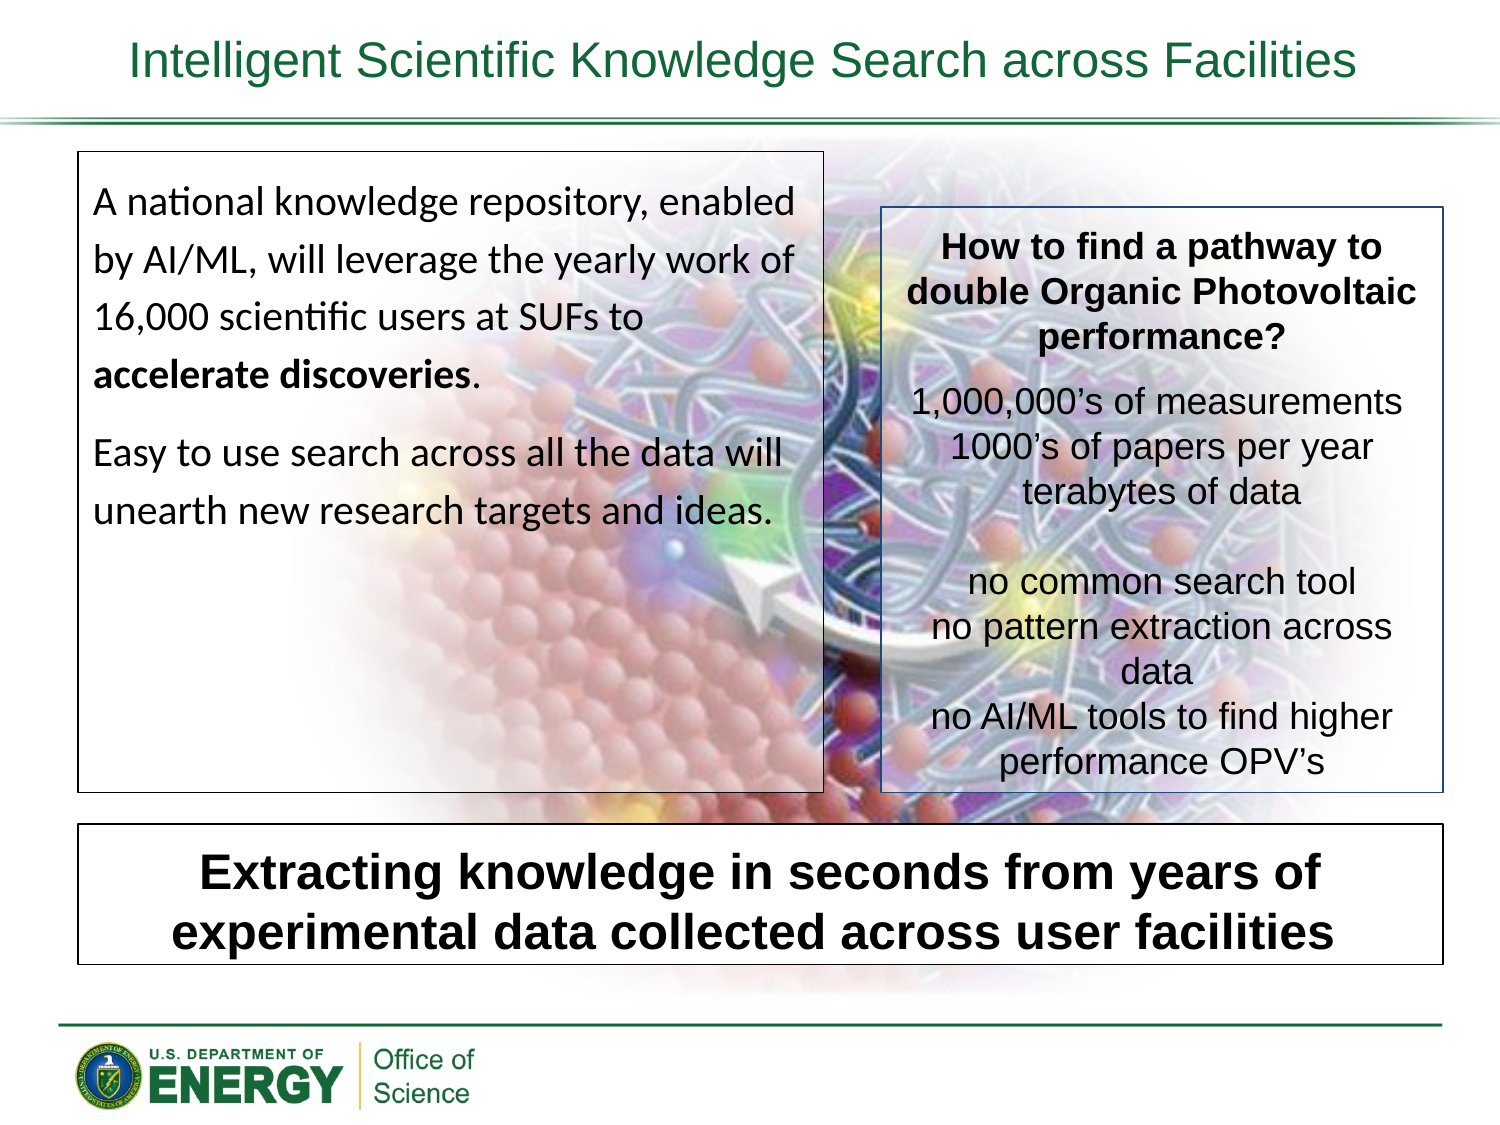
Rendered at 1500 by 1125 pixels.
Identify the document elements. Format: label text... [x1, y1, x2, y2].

picture [0, 152, 1500, 1125]
text_box Extracting knowledge in seconds from years of experimental data collected across user facilities [77, 824, 1444, 965]
text_box How to find a pathway to double Organic Photovoltaic performance? [890, 206, 1434, 272]
text_box A national knowledge repository, enabled by AI/ML, will leverage the yearly work of 16,000 scientific users at SUFs to accelerate discoveries. Easy to use search across all the data will unearth new research targets and ideas. [77, 152, 824, 793]
text_box [880, 206, 1444, 362]
text_box 1,000,000’s of measurements 1000’s of papers per year terabytes of data no common search tool no pattern extraction across data no AI/ML tools to find higher performance OPV’s [880, 362, 1444, 793]
title Intelligent Scientific Knowledge Search across Facilities [0, 0, 1500, 152]
